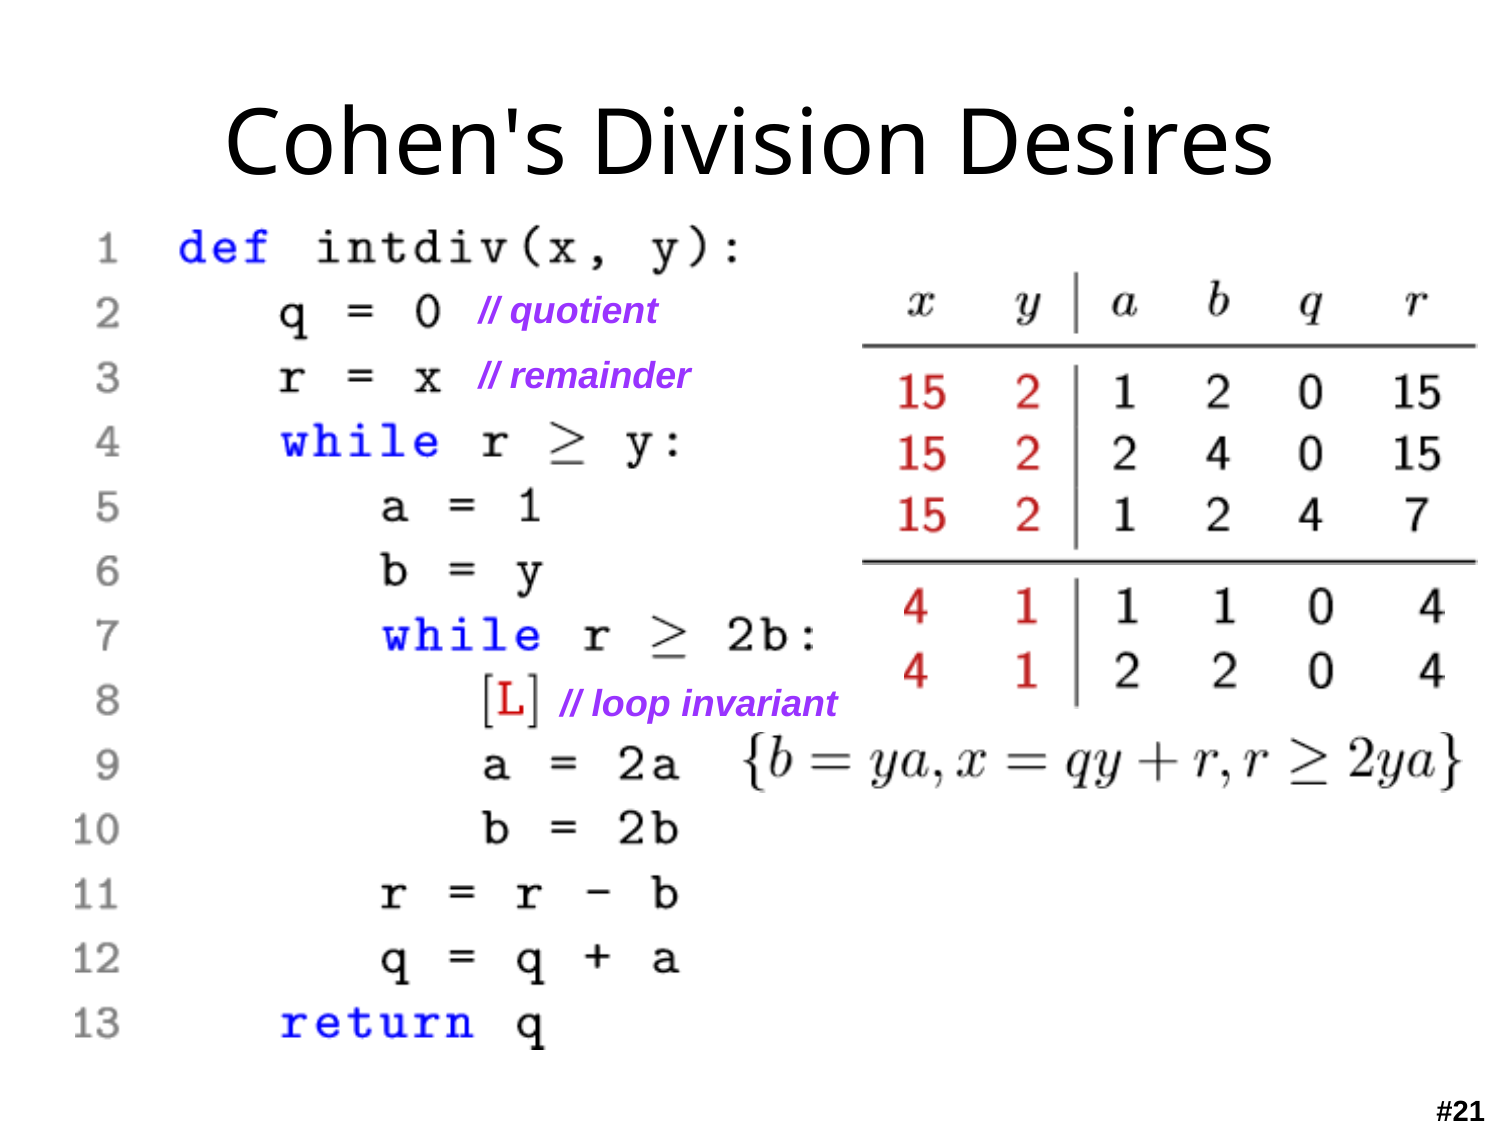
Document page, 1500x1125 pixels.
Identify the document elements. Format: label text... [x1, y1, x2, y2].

text_box // remainder [463, 347, 707, 406]
picture [862, 271, 1478, 565]
title Cohen's Division Desires [24, 45, 1476, 233]
text_box // quotient [463, 282, 674, 341]
picture [75, 224, 1463, 1051]
picture [904, 577, 1445, 709]
text_box // loop invariant [545, 675, 853, 733]
